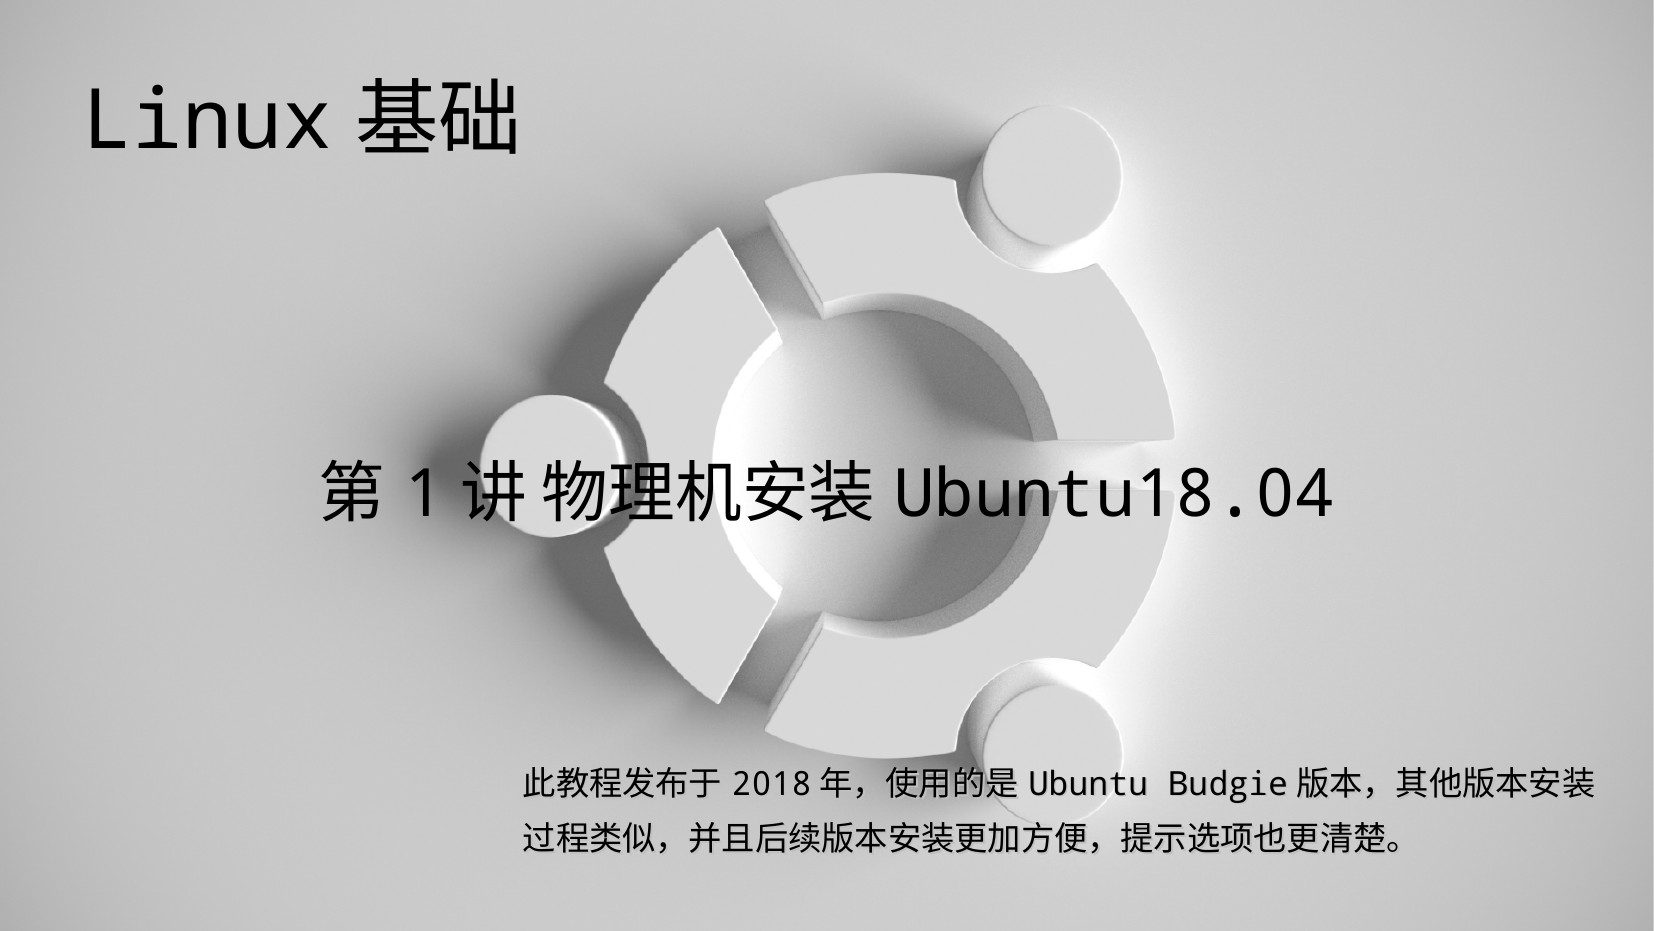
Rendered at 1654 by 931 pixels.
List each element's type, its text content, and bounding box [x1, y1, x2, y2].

title Linux基础 [82, 37, 1571, 189]
text_box 此教程发布于2018年，使用的是Ubuntu Budgie版本，其他版本安装过程类似，并且后续版本安装更加方便，提示选项也更清楚。 [507, 742, 1630, 863]
picture [0, 0, 1654, 931]
subtitle 第1讲 物理机安装Ubuntu18.04 [82, 217, 1571, 758]
